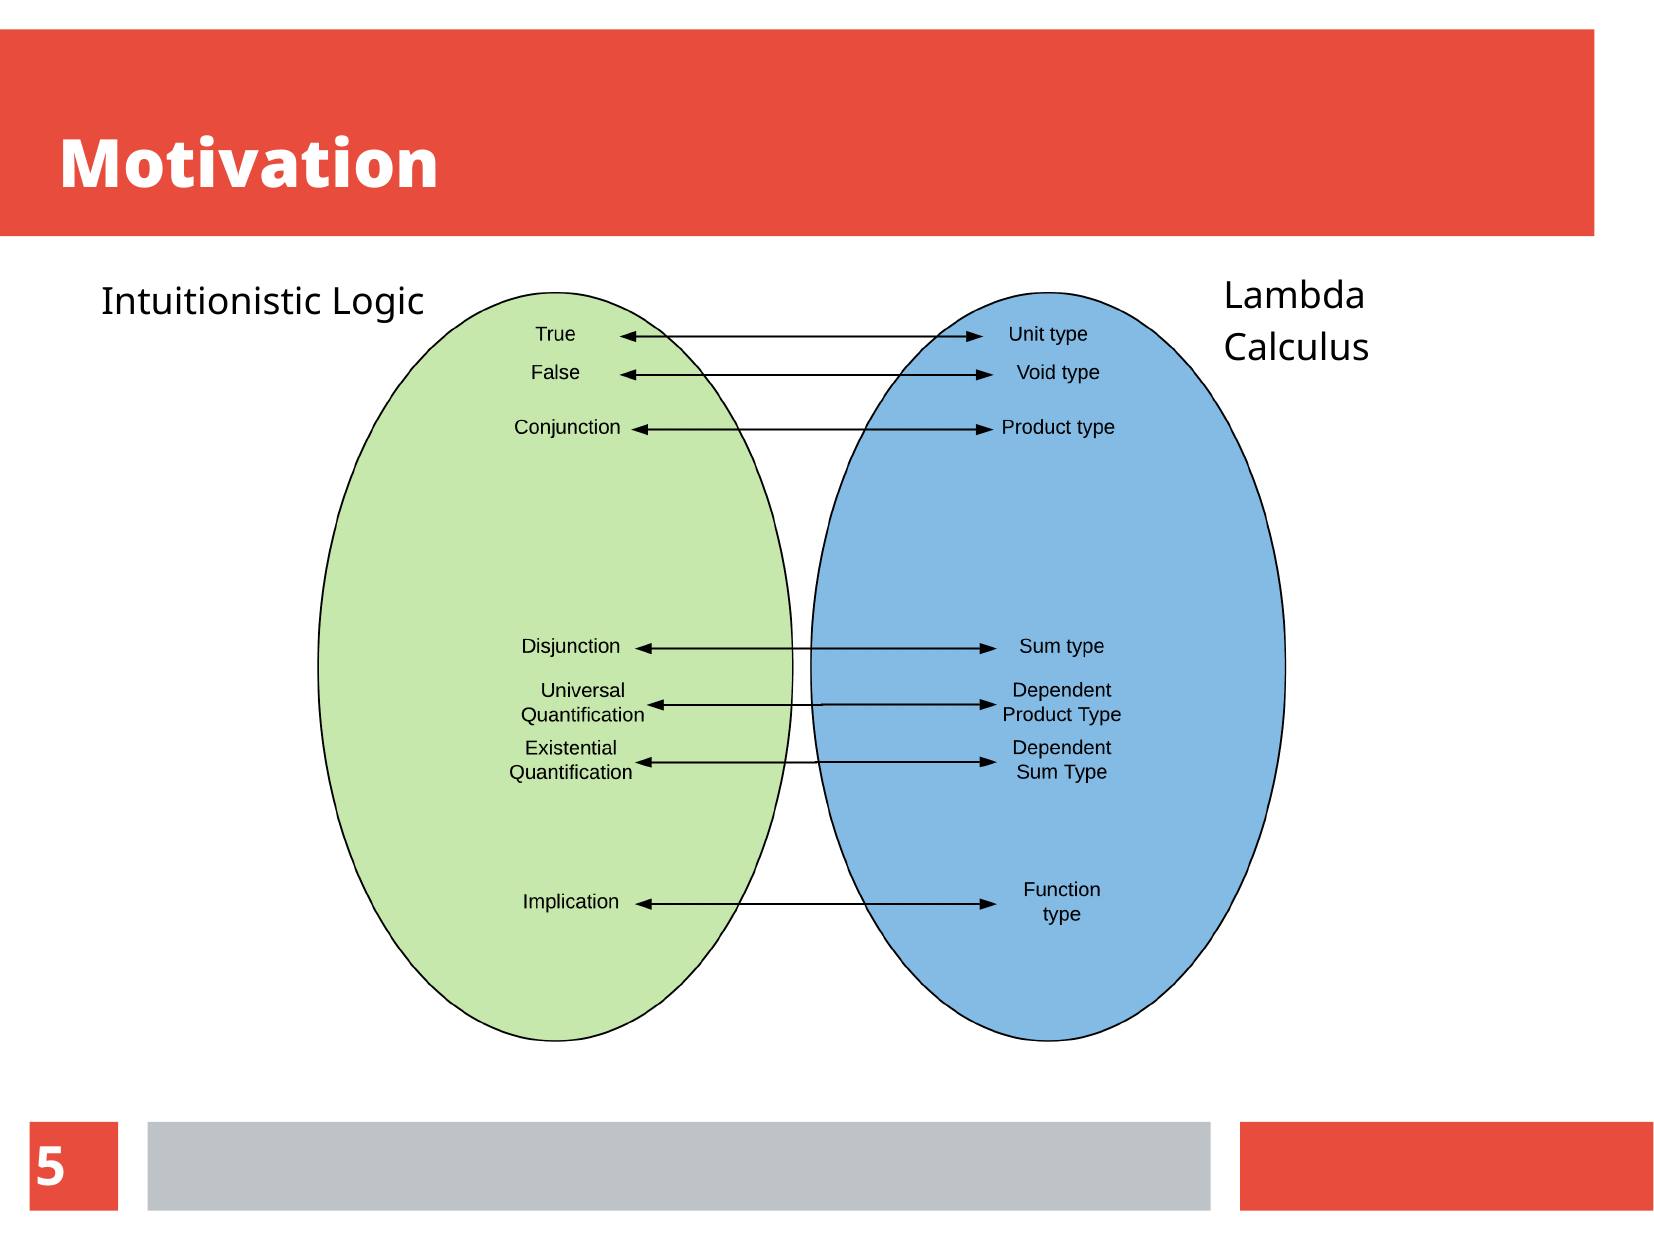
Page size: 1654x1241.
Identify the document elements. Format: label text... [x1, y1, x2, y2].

picture [26, 183, 1632, 1241]
text_box 5 [20, 1119, 254, 1210]
text_box Lambda Calculus [1208, 261, 1402, 364]
title Motivation [59, 58, 1595, 183]
text_box Intuitionistic Logic [86, 267, 458, 326]
